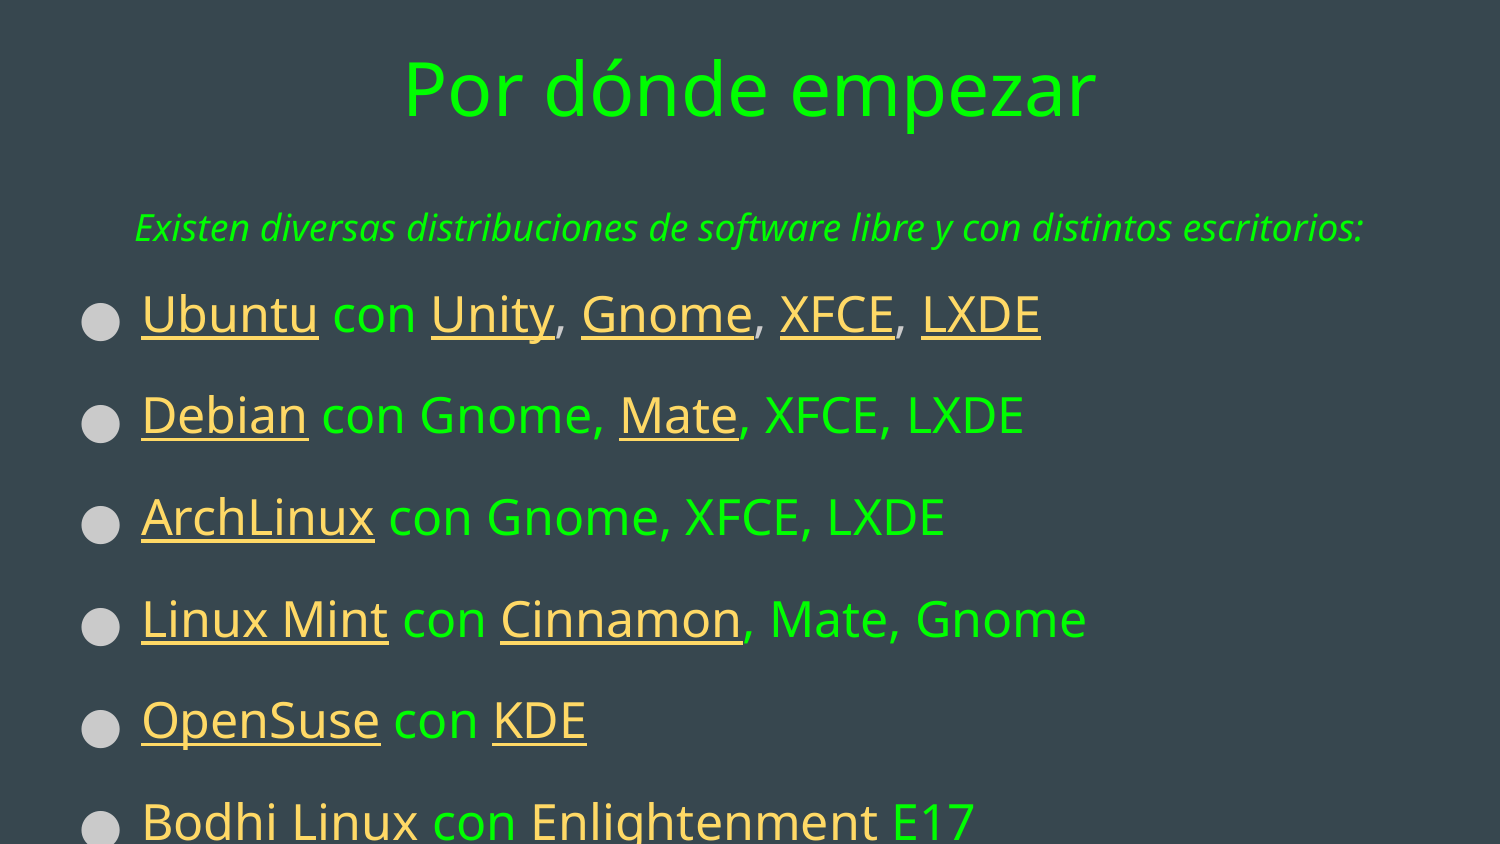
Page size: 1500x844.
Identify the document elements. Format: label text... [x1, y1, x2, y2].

title Por dónde empezar [51, 26, 1449, 139]
list Existen diversas distribuciones de software libre y con distintos escritorios: Ubuntu con Unity, Gnome, XFCE, LXDE Debian con Gnome, Mate, XFCE, LXDE ArchLinux con Gnome, XFCE, LXDE Linux Mint con Cinnamon, Mate, Gnome OpenSuse con KDE Bodhi Linux con Enlightenment E17 Sparky Linux con E17 u Openbox [51, 189, 1449, 811]
